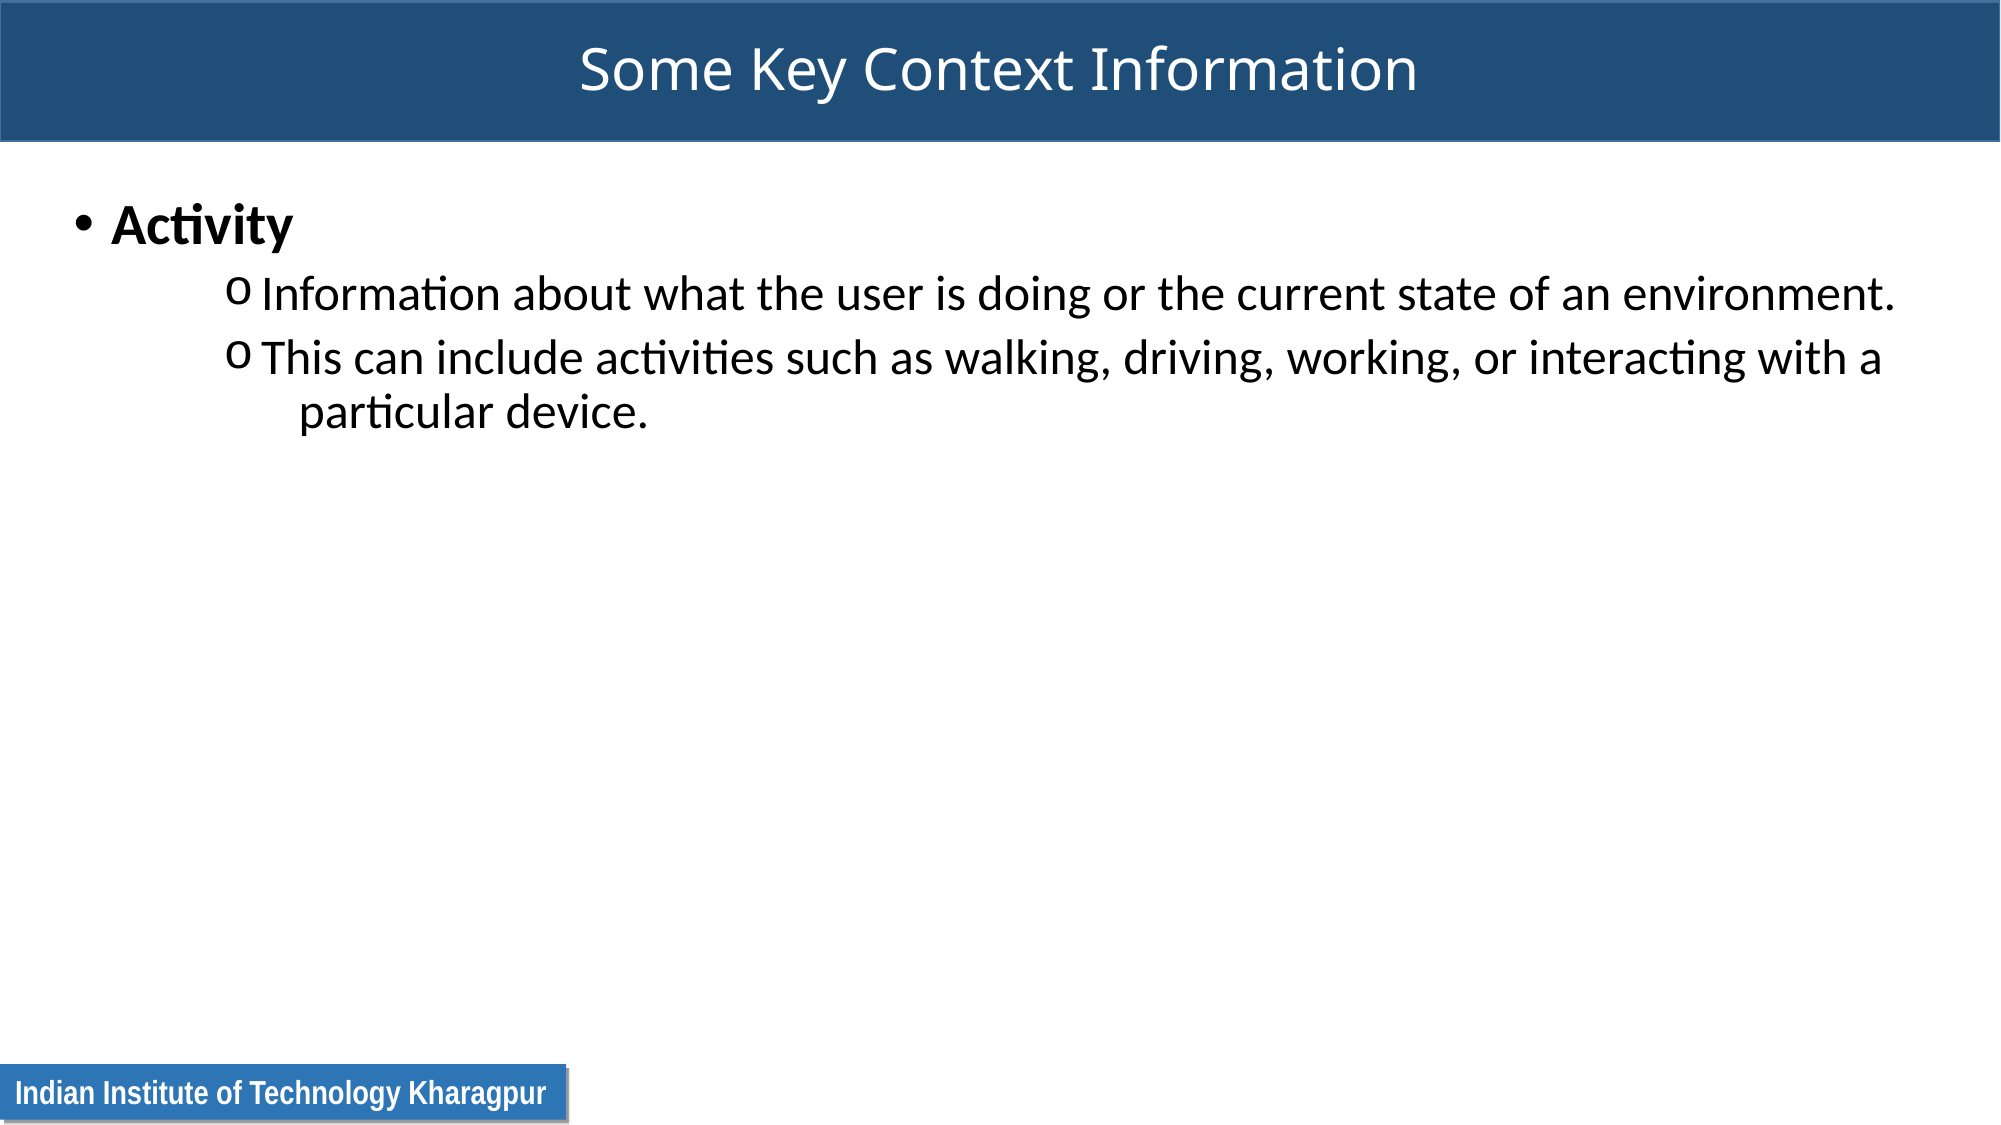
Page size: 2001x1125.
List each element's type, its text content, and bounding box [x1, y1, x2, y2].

title Some Key Context Information [0, 1, 2000, 141]
list Activity Information about what the user is doing or the current state of an environment. This can include activities such as walking, driving, working, or interacting with a particular device. [58, 186, 1954, 1065]
